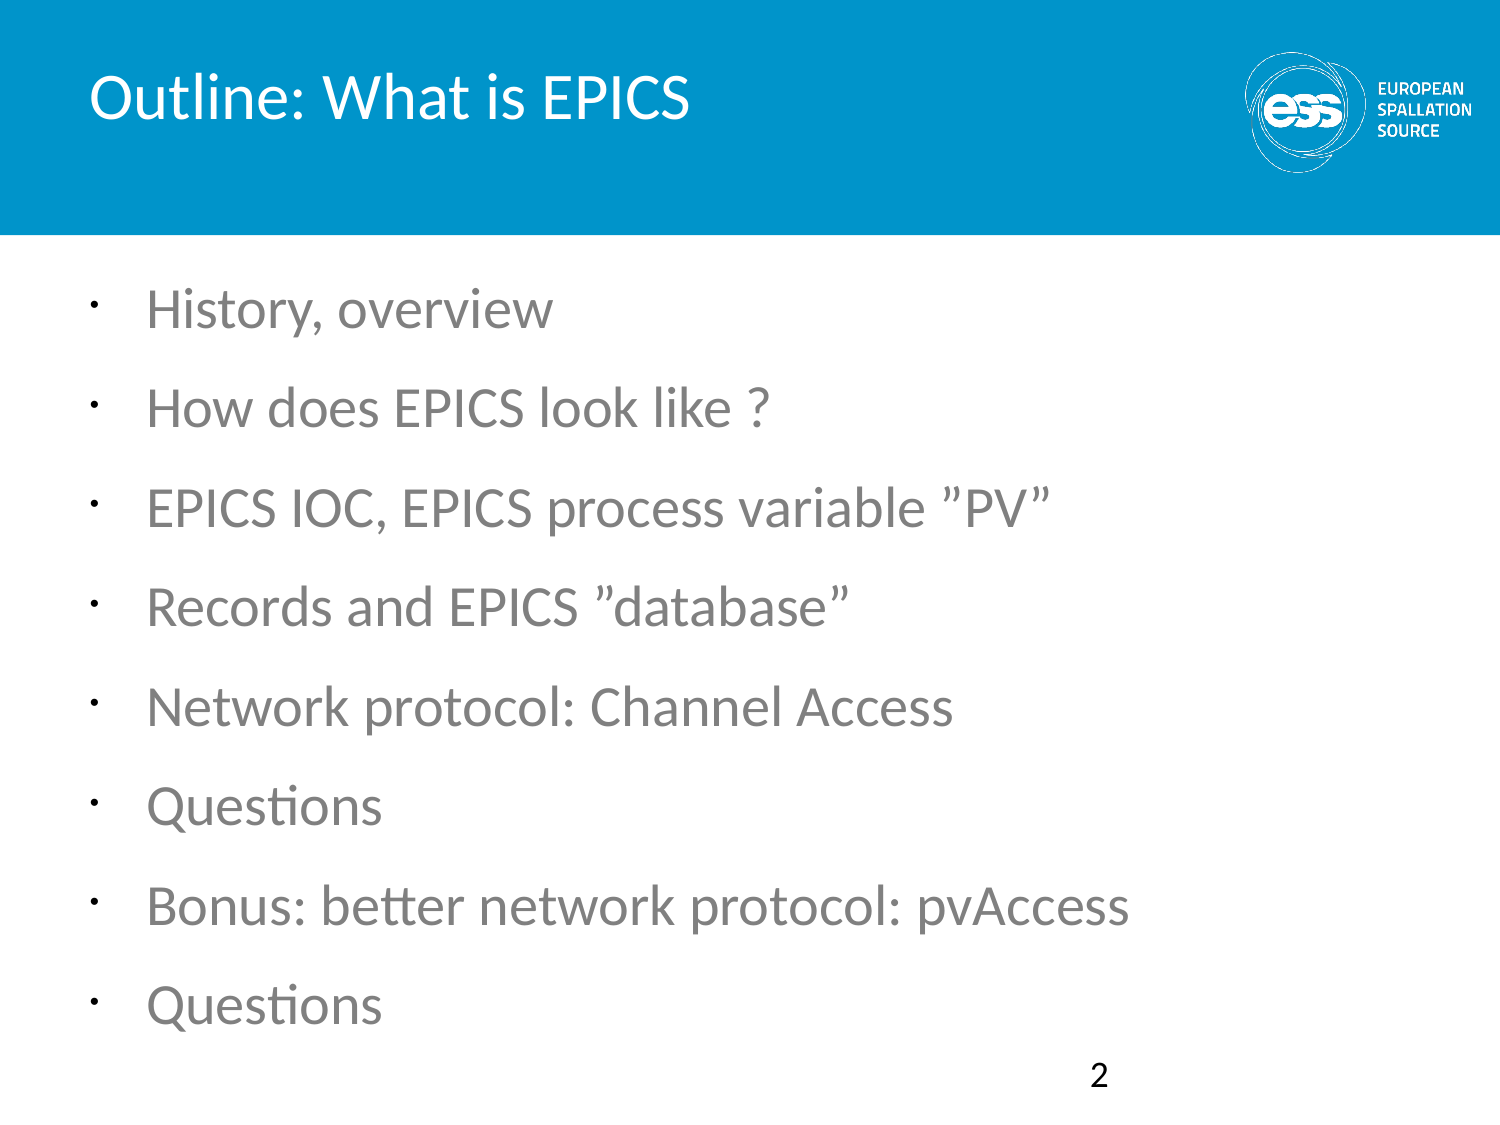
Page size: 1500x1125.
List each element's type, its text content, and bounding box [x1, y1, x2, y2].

picture [1423, 83, 1430, 94]
picture [1432, 125, 1438, 136]
picture [1436, 104, 1444, 115]
picture [1398, 109, 1406, 115]
picture [1418, 104, 1423, 115]
picture [1454, 83, 1458, 94]
picture [1264, 94, 1342, 127]
picture [1409, 104, 1415, 115]
title Outline: What is EPICS [75, 45, 1247, 233]
picture [1443, 86, 1450, 93]
slide_number <number> [1074, 1042, 1425, 1103]
list History, overview How does EPICS look like ? EPICS IOC, EPICS process variable ”PV” Records and EPICS ”database” Network protocol: Channel Access Questions Bonus: better network protocol: pvAccess Questions [75, 262, 1425, 1081]
picture [1422, 125, 1428, 134]
picture [1379, 83, 1385, 94]
picture [1389, 104, 1393, 115]
picture [1400, 83, 1407, 94]
